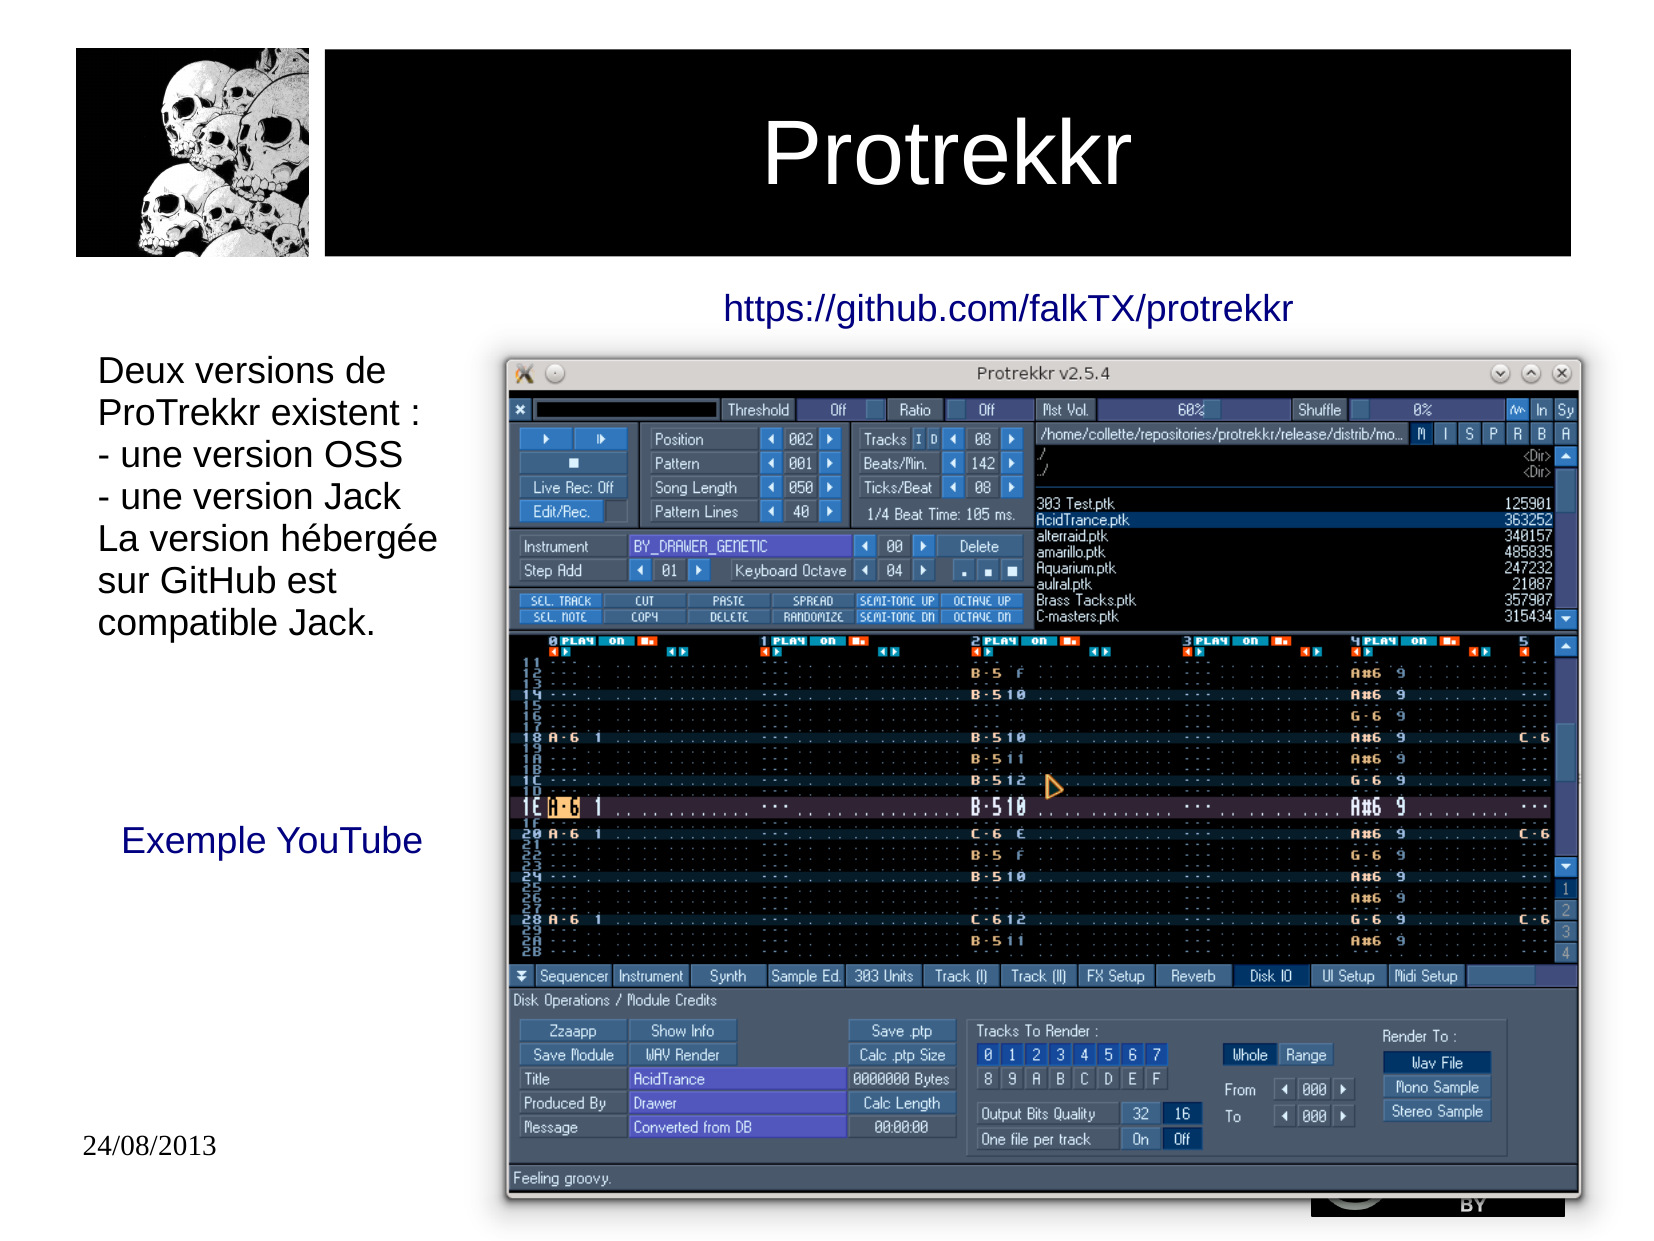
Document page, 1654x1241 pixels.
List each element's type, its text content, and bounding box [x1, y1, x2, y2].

text_box https://github.com/falkTX/protrekkr [708, 279, 1312, 337]
picture [453, 306, 1635, 1241]
picture [76, 48, 309, 257]
title Protrekkr [324, 49, 1571, 257]
text_box Exemple YouTube [106, 812, 454, 869]
text_box Deux versions de ProTrekkr existent : - une version OSS - une version Jack La version hébergée sur GitHub est compatible Jack. [82, 342, 497, 652]
